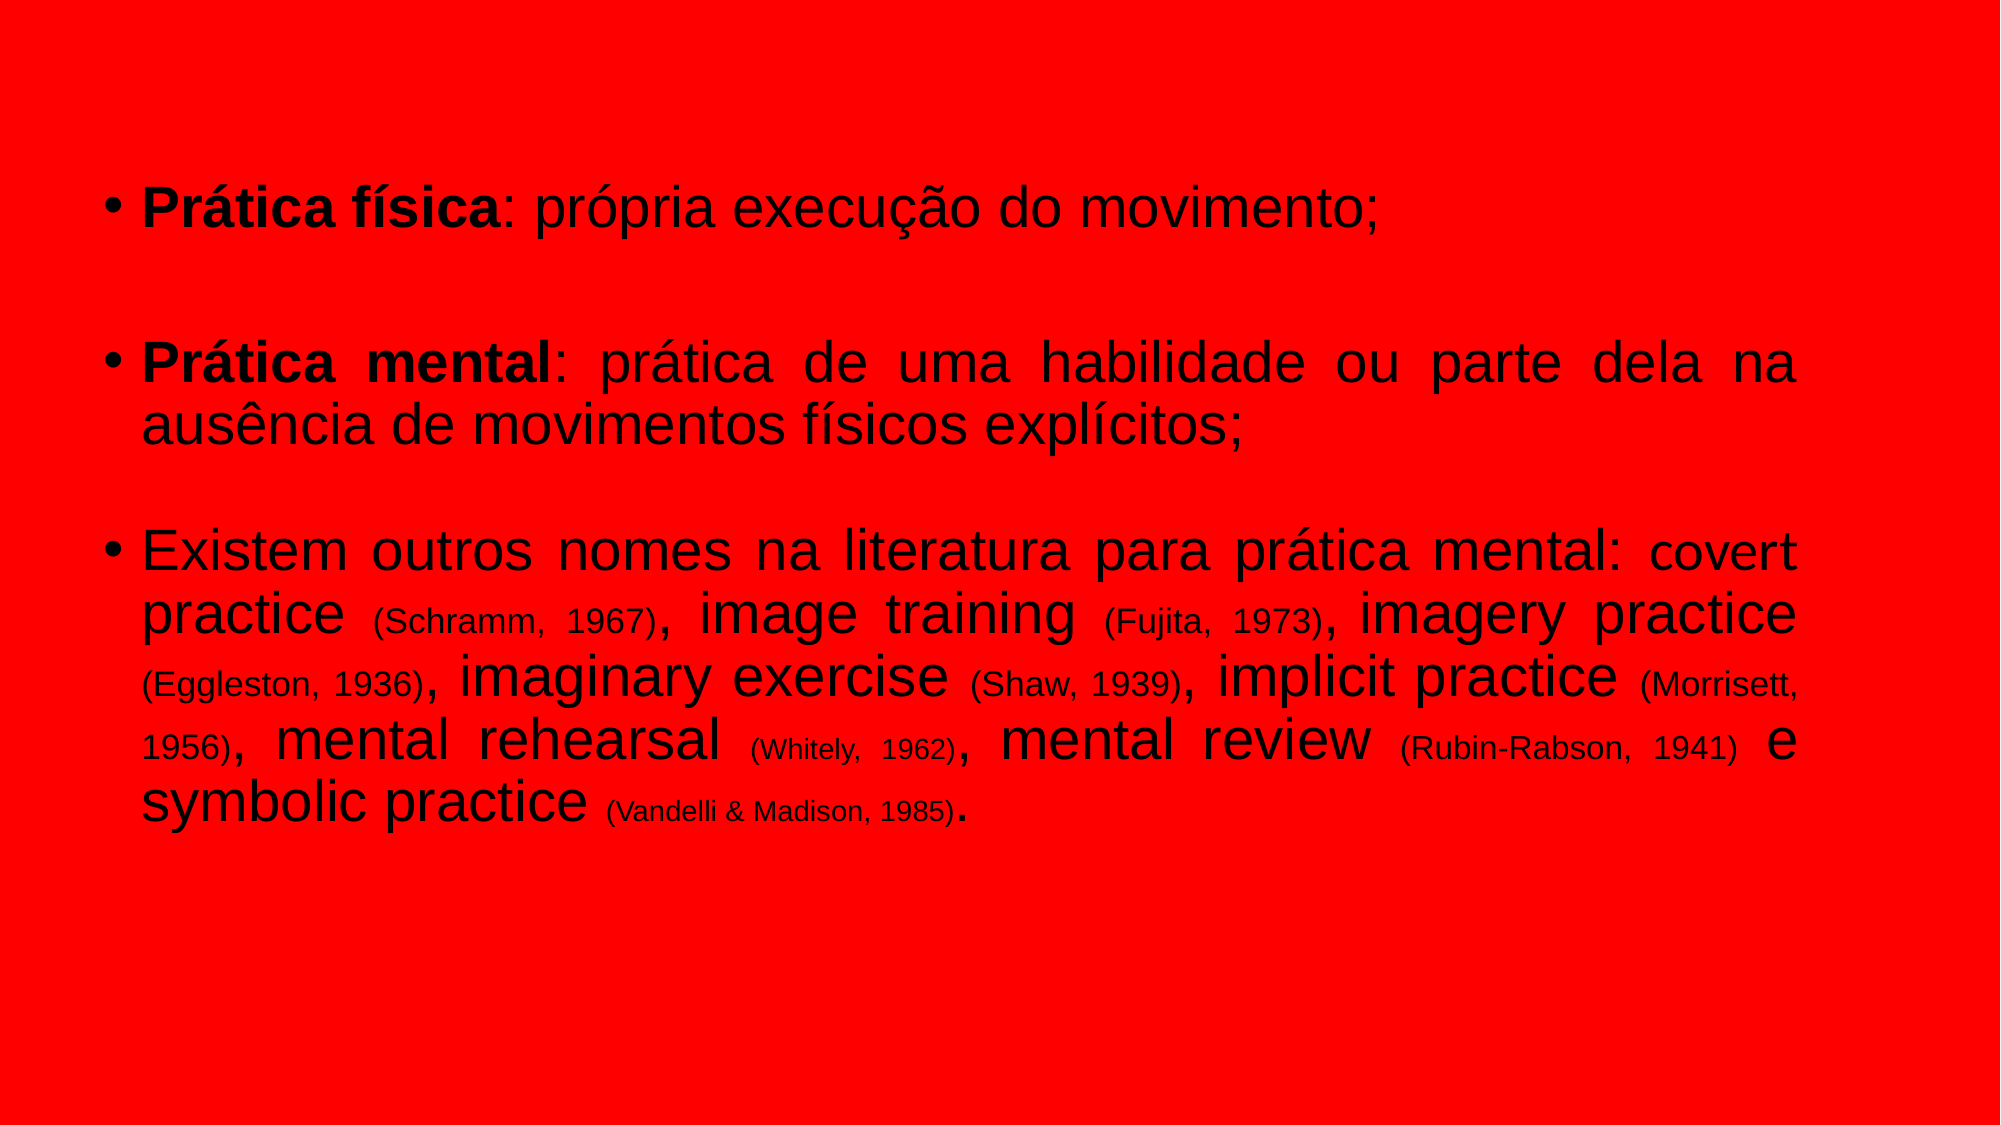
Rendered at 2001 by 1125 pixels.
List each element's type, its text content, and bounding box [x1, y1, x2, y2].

list Prática física: própria execução do movimento; Prática mental: prática de uma habilidade ou parte dela na ausência de movimentos físicos explícitos; Existem outros nomes na literatura para prática mental: covert practice (Schramm, 1967), image training (Fujita, 1973), imagery practice (Eggleston, 1936), imaginary exercise (Shaw, 1939), implicit practice (Morrisett, 1956), mental rehearsal (Whitely, 1962), mental review (Rubin-Rabson, 1941) e symbolic practice (Vandelli & Madison, 1985). [88, 169, 1814, 1058]
